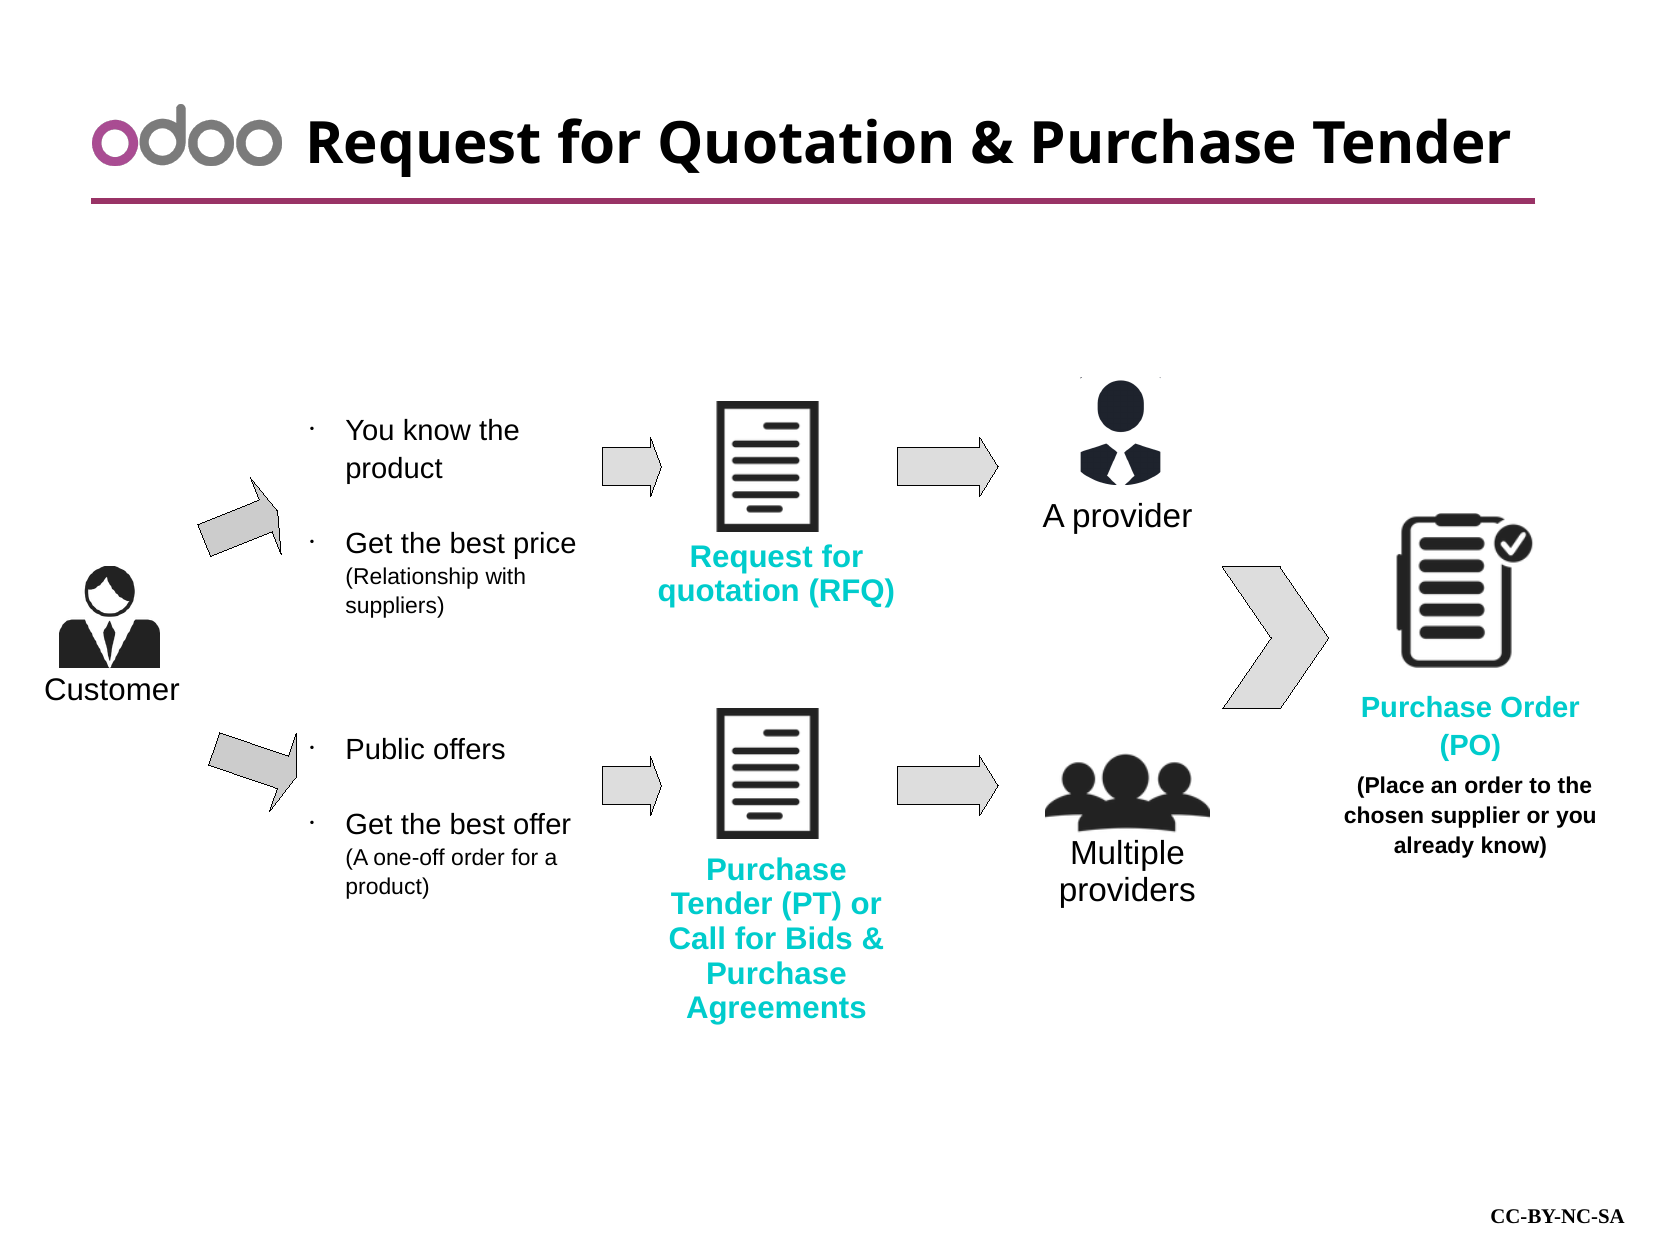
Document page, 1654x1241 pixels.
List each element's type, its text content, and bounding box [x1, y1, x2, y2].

text_box A provider [1006, 490, 1229, 562]
text_box Public offers Get the best offer (A one-off order for a product) [295, 720, 603, 955]
text_box Multiple providers [1015, 826, 1240, 916]
title Request for Quotation & Purchase Tender [305, 37, 1568, 245]
picture [92, 104, 282, 166]
text_box [897, 755, 999, 816]
text_box [602, 756, 662, 816]
text_box Request for quotation (RFQ) [637, 531, 916, 651]
text_box Customer [17, 665, 207, 715]
picture [59, 566, 160, 665]
picture [702, 401, 833, 532]
text_box [197, 477, 282, 557]
text_box [602, 437, 662, 497]
text_box [897, 437, 999, 497]
text_box [208, 732, 295, 812]
picture [702, 708, 833, 839]
text_box Purchase Order (PO) (Place an order to the chosen supplier or you already know) [1328, 679, 1613, 861]
picture [1387, 513, 1542, 668]
picture [1080, 377, 1161, 485]
picture [1045, 708, 1210, 874]
text_box [1222, 566, 1329, 709]
text_box You know the product Get the best price (Relationship with suppliers) [295, 401, 603, 636]
text_box Purchase Tender (PT) or Call for Bids & Purchase Agreements [637, 844, 916, 1033]
